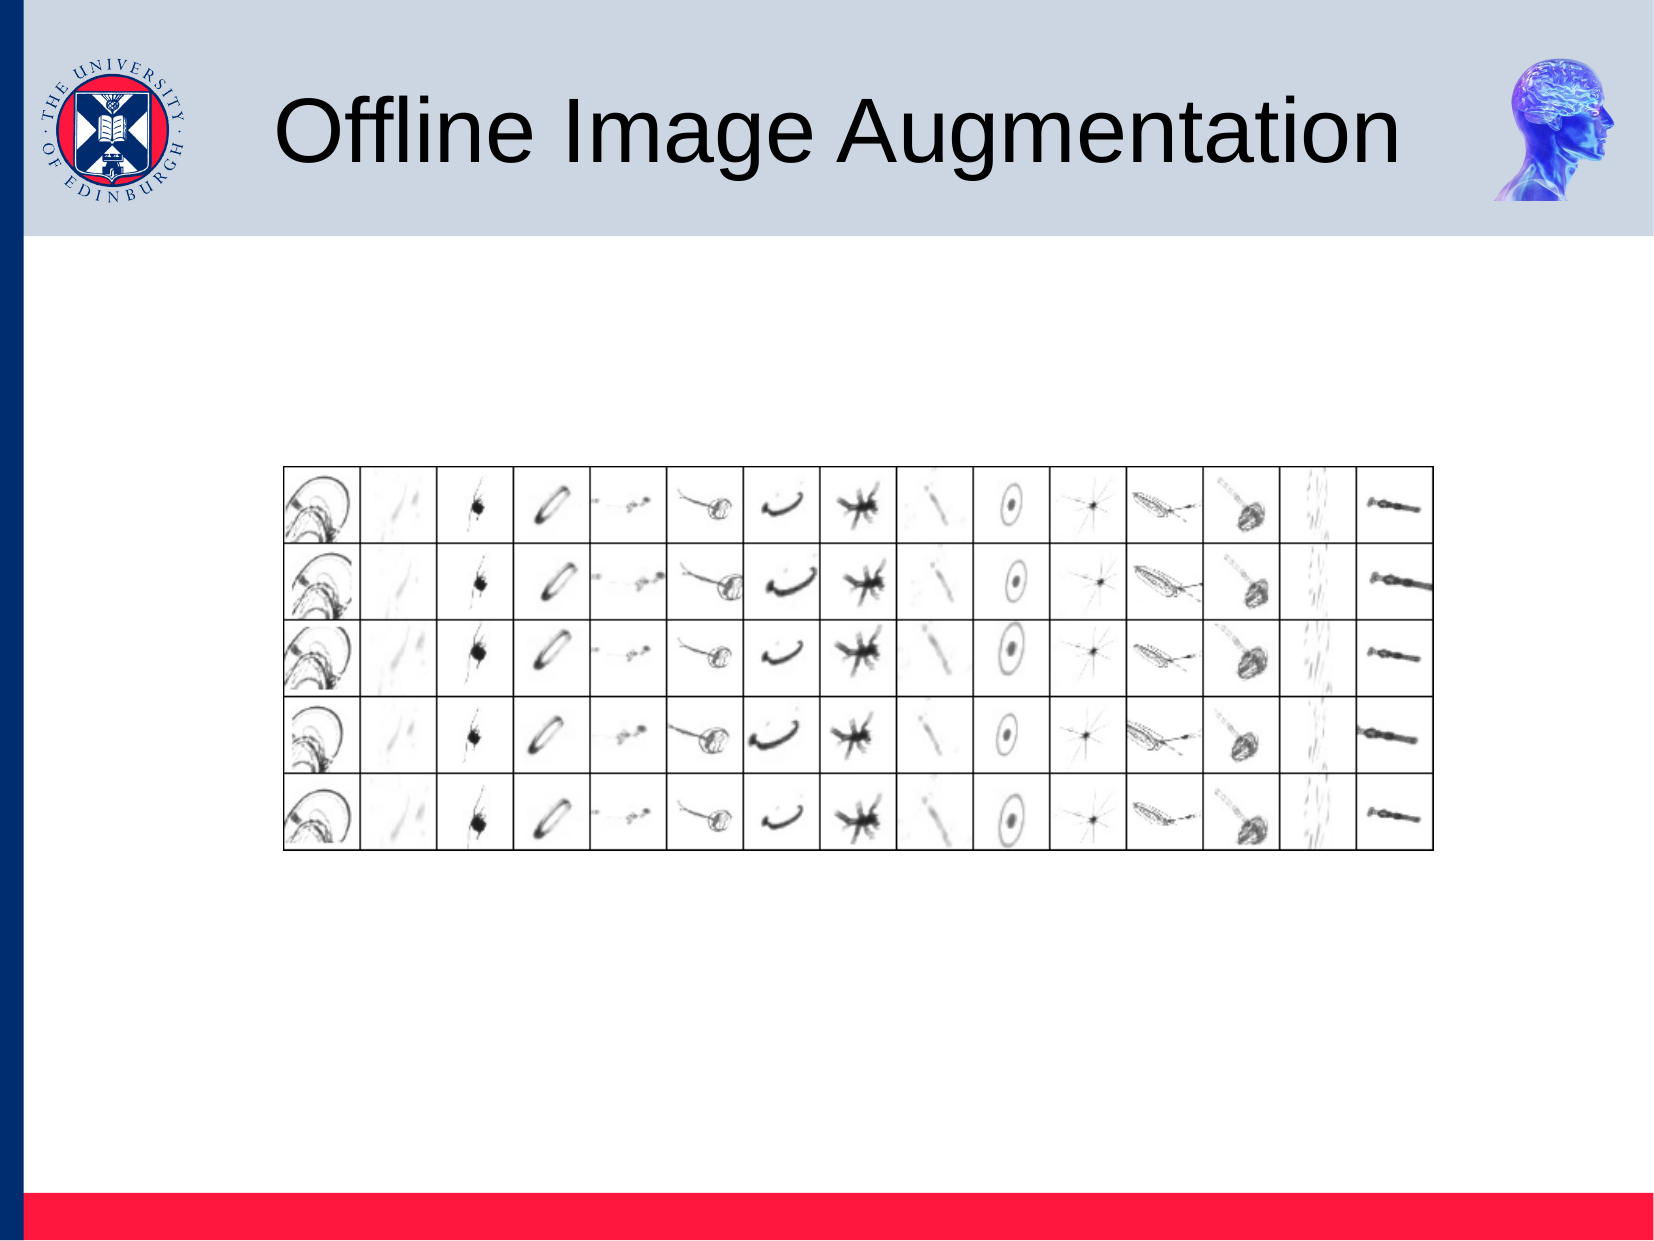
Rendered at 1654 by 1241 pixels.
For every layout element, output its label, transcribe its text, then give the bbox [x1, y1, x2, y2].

title Offline Image Augmentation [183, 49, 1494, 213]
picture [283, 466, 1434, 851]
picture [1494, 58, 1615, 201]
picture [38, 56, 183, 205]
